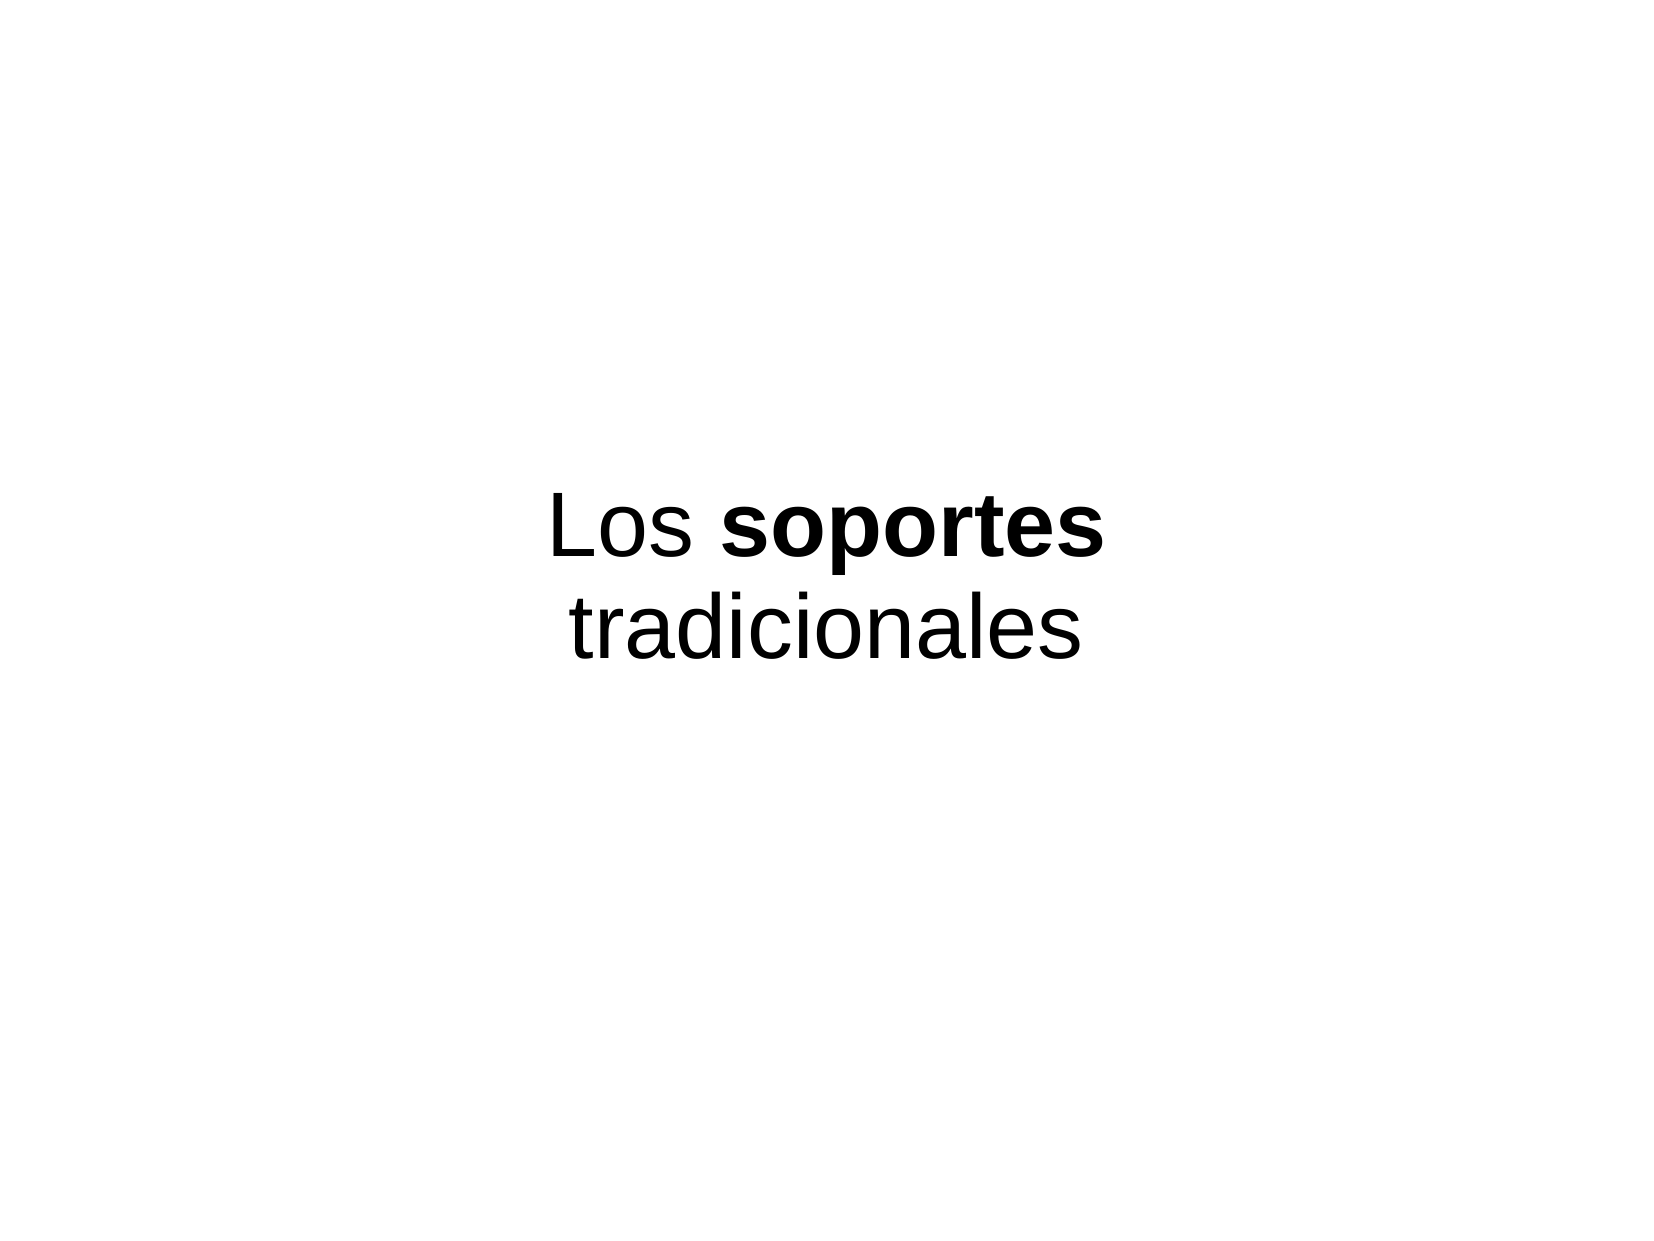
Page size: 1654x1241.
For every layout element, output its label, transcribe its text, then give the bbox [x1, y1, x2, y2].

title Los soportes tradicionales [82, 468, 1571, 684]
